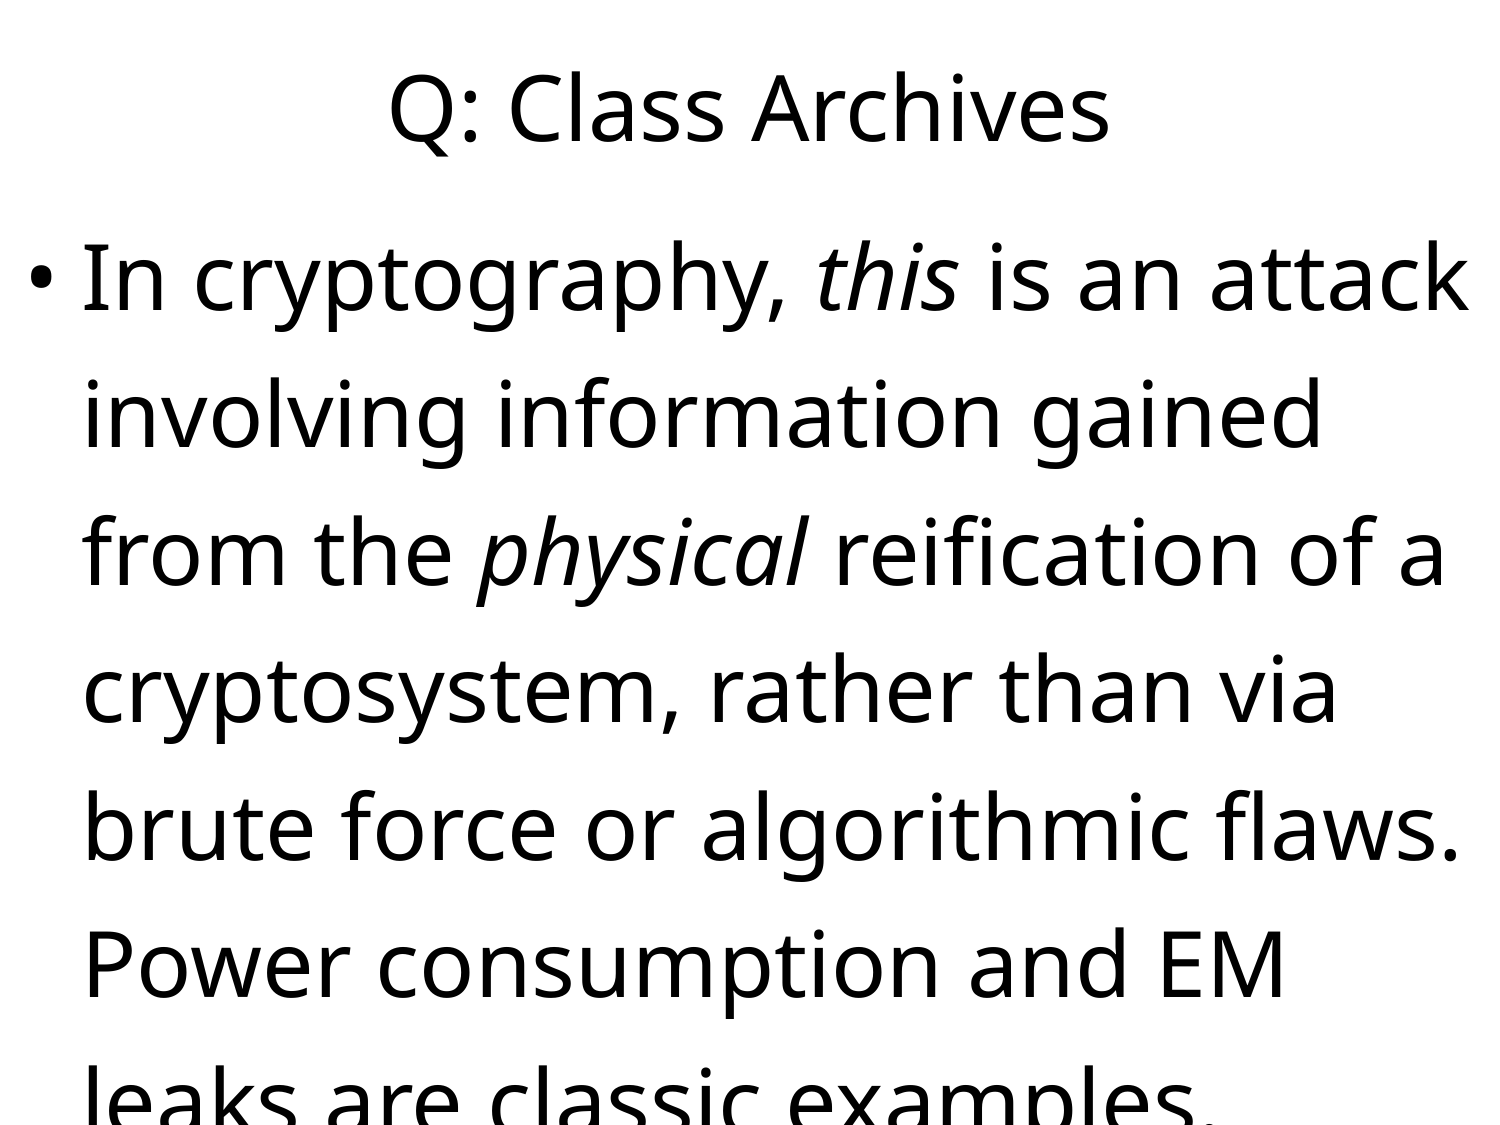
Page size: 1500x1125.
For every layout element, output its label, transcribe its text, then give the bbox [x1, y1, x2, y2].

list In cryptography, this is an attack involving information gained from the physical reification of a cryptosystem, rather than via brute force or algorithmic flaws. Power consumption and EM leaks are classic examples. [24, 200, 1476, 1125]
title Q: Class Archives [24, 12, 1476, 200]
